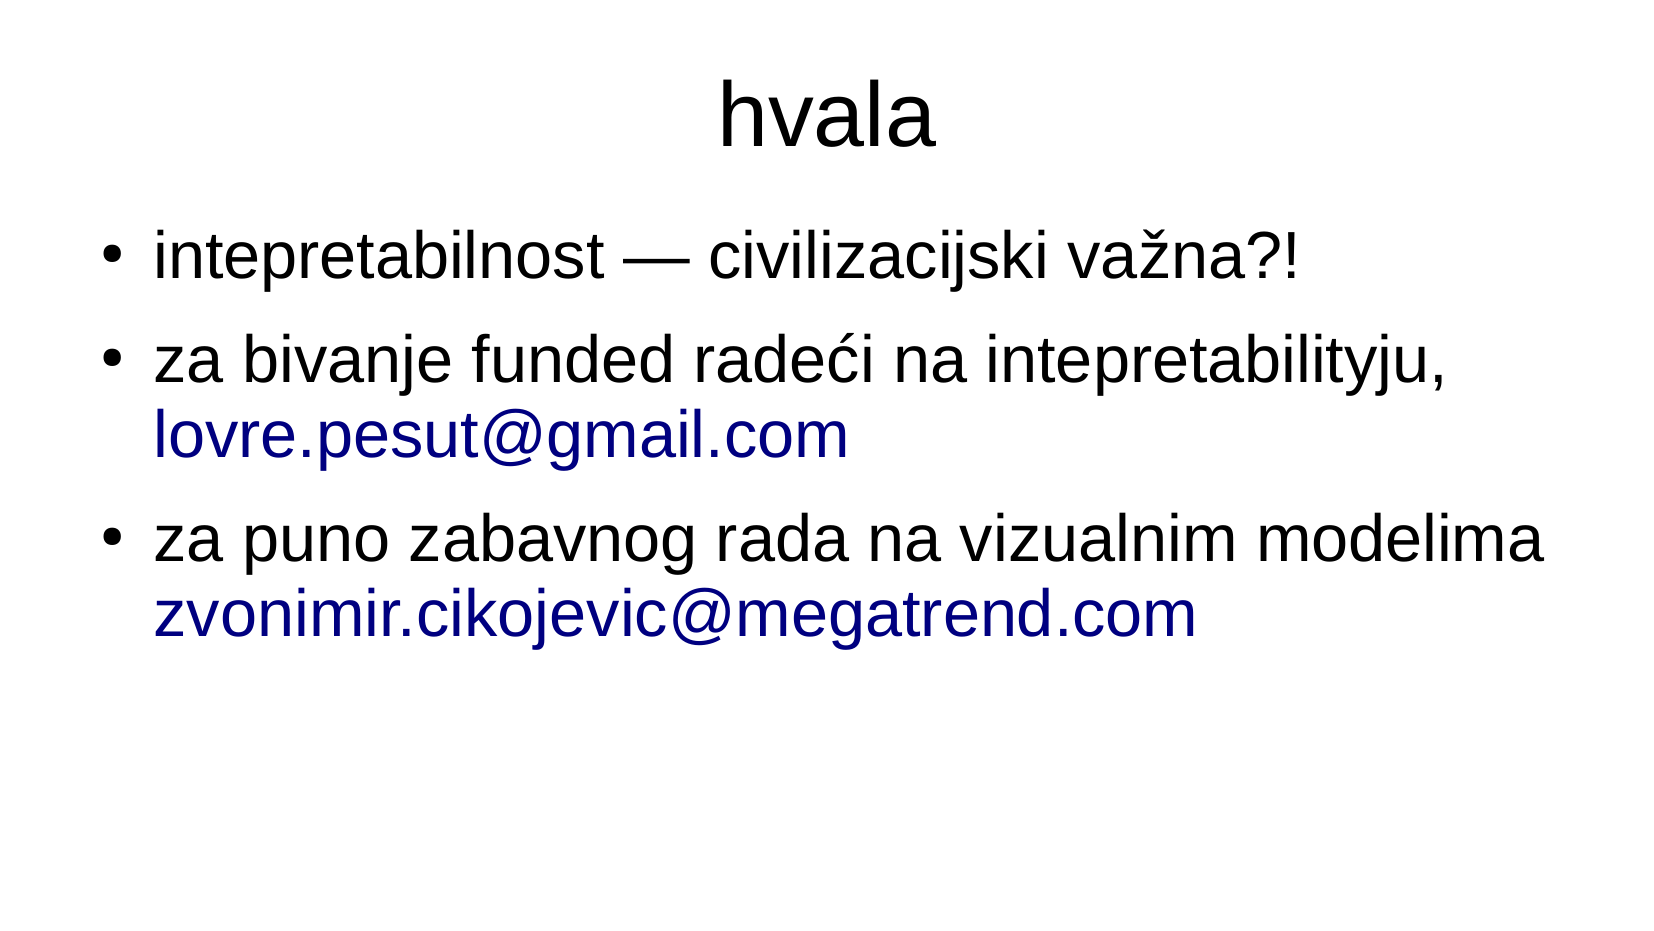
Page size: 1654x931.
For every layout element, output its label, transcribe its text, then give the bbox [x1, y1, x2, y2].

title hvala [82, 37, 1571, 193]
list intepretabilnost — civilizacijski važna?! za bivanje funded radeći na intepretabilityju, lovre.pesut@gmail.com za puno zabavnog rada na vizualnim modelima zvonimir.cikojevic@megatrend.com [82, 217, 1571, 758]
